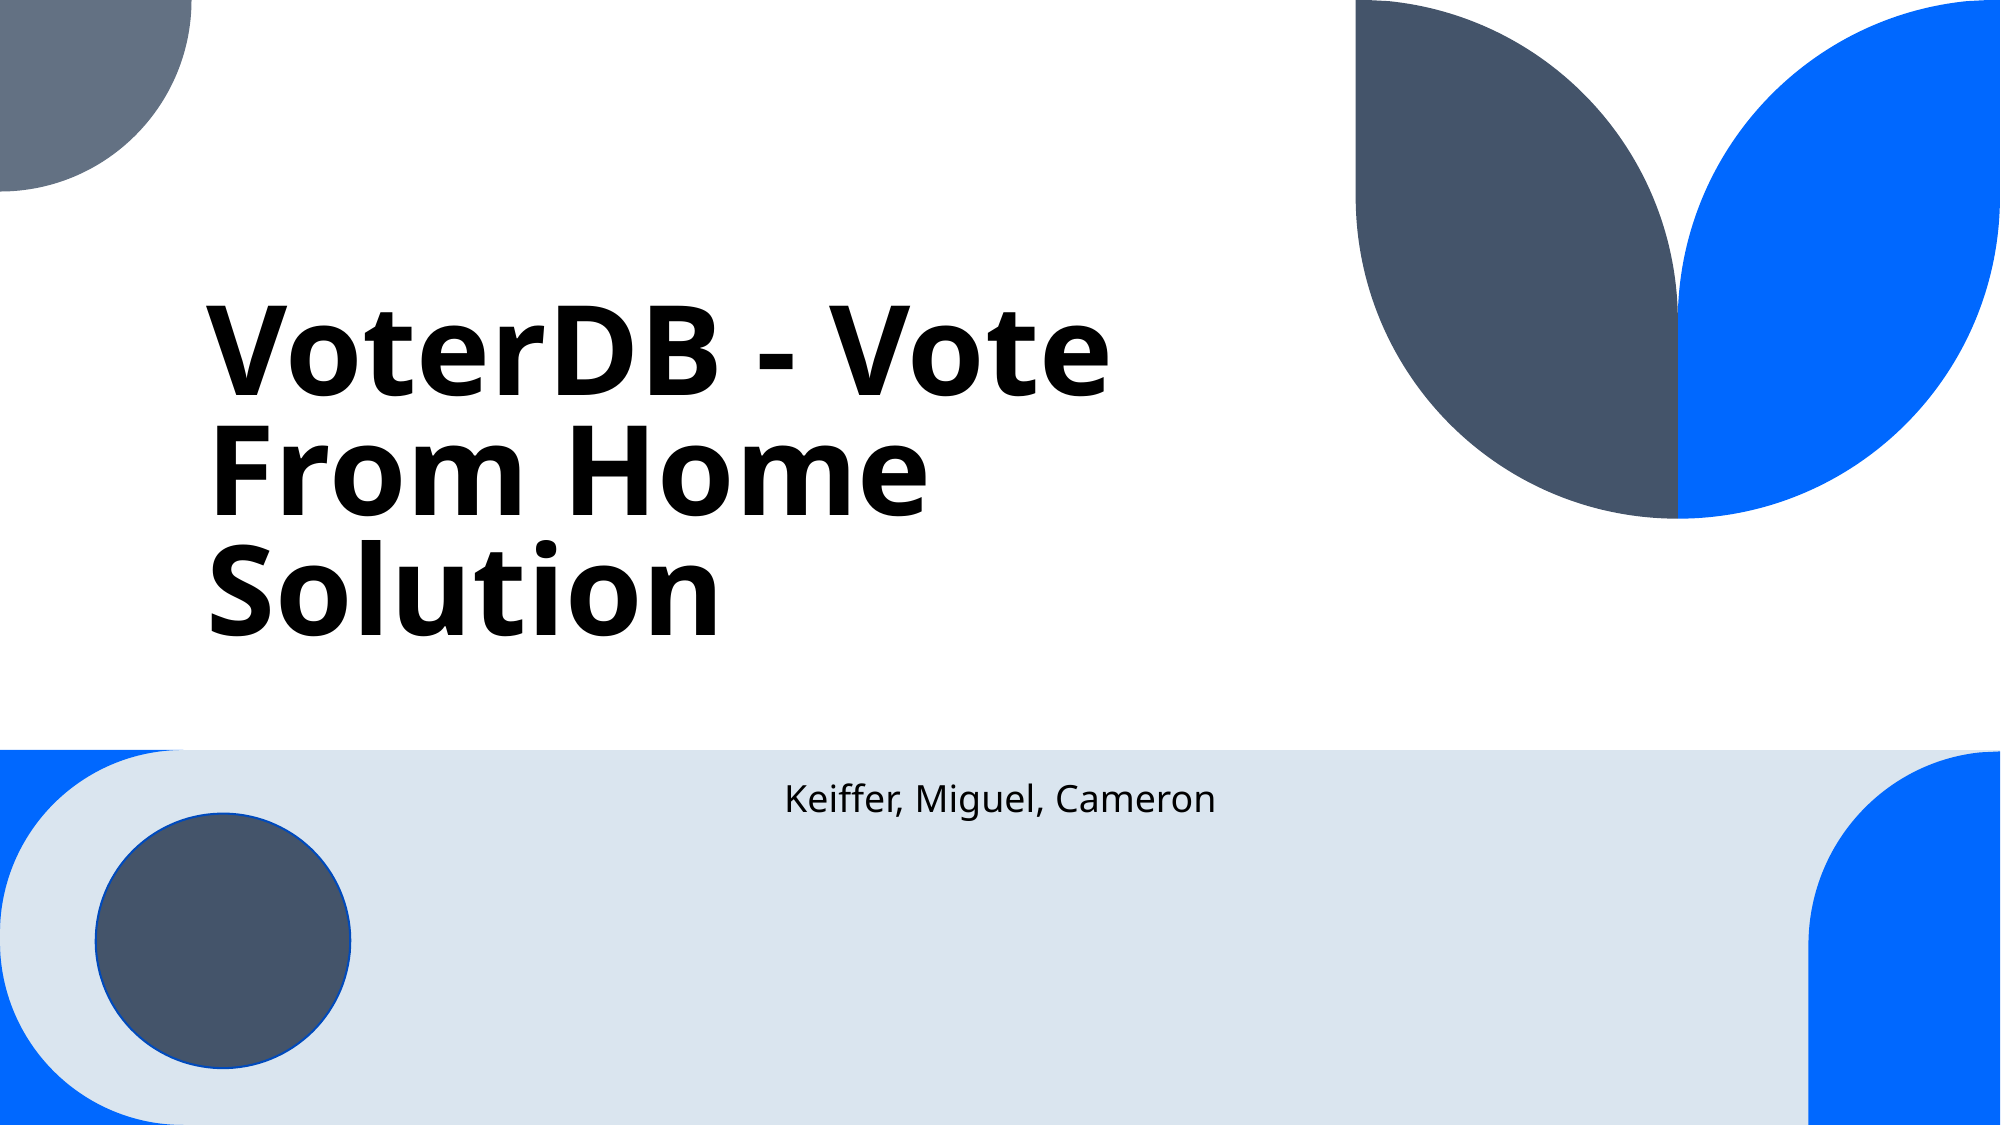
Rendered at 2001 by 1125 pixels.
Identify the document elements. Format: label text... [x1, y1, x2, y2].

text_box Keiffer, Miguel, Cameron [420, 768, 1581, 829]
title VoterDB - Vote From Home Solution [191, 38, 1356, 667]
